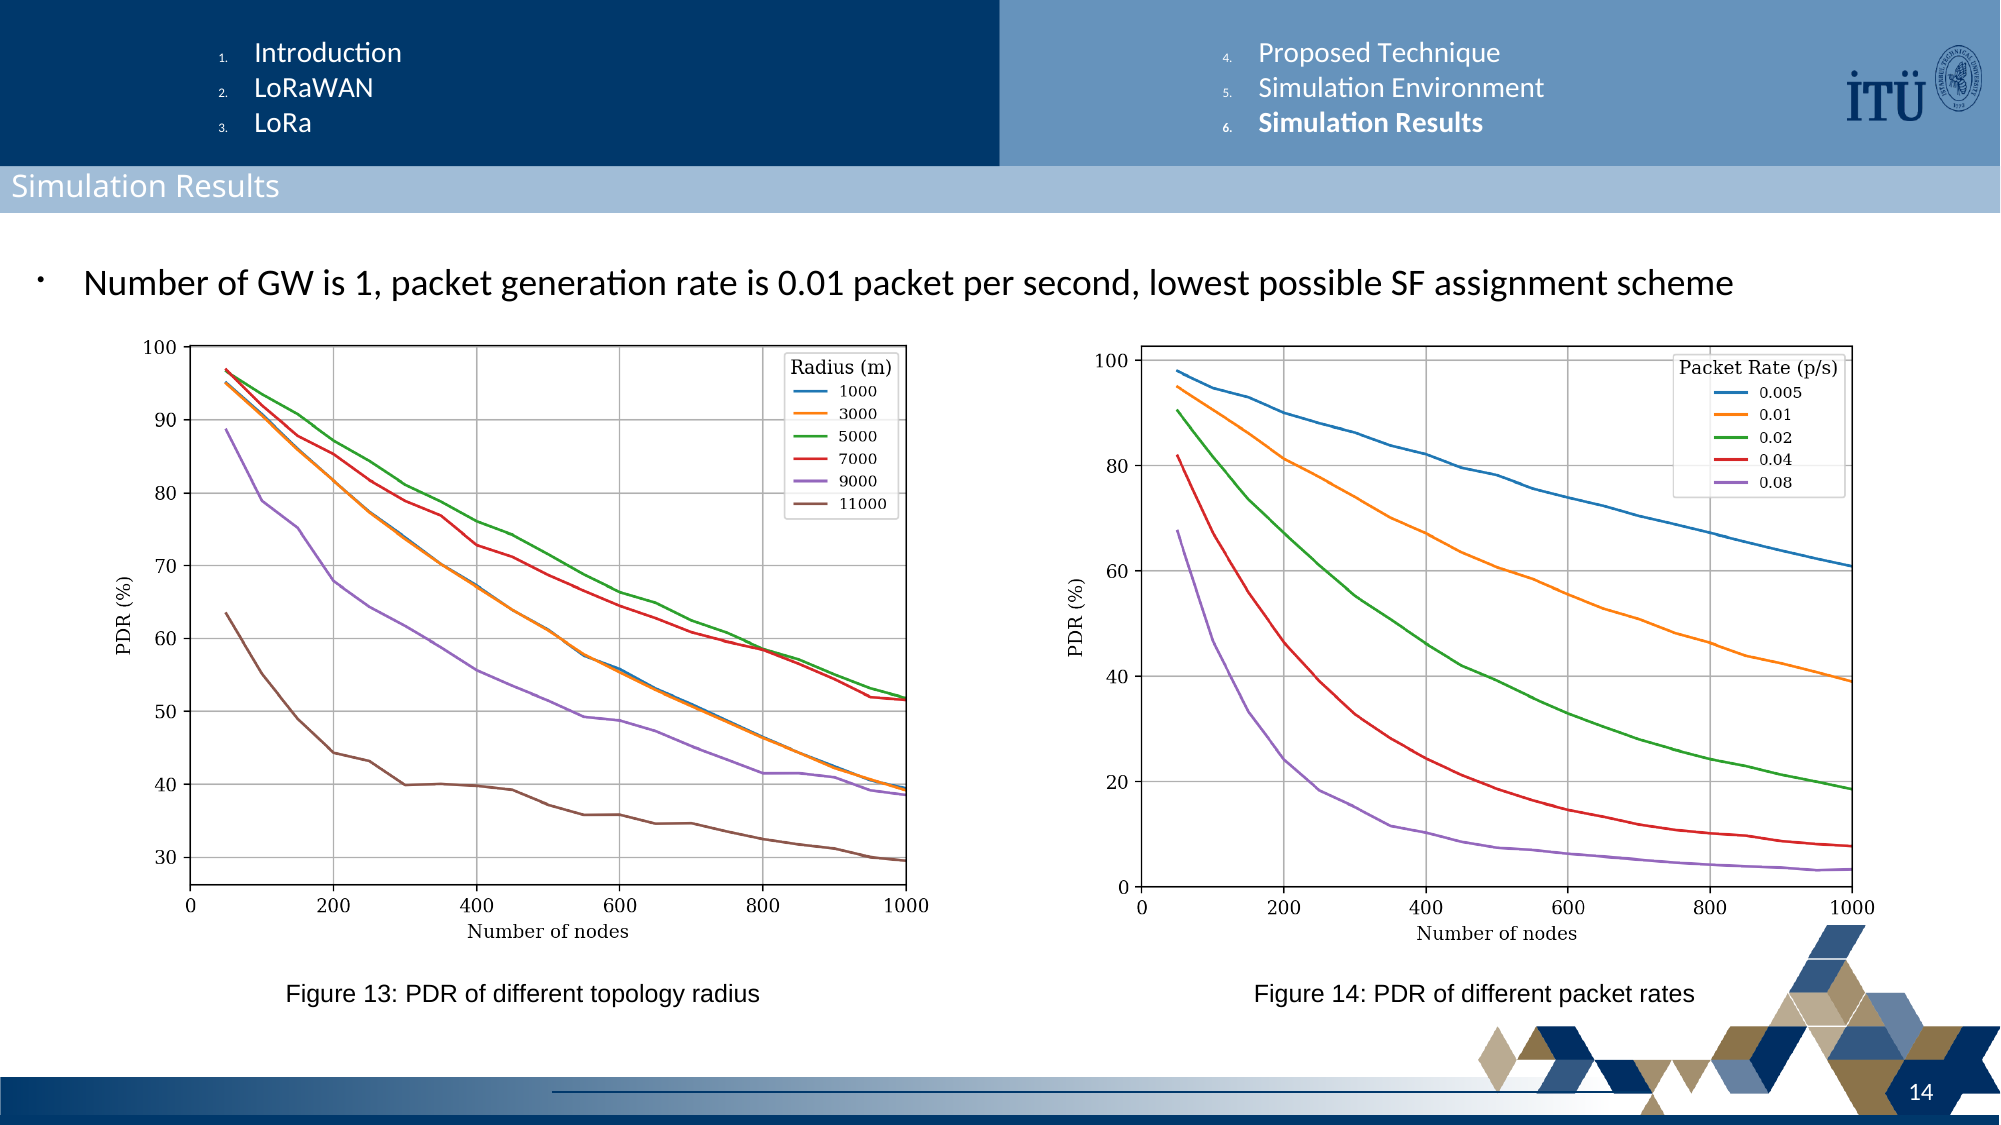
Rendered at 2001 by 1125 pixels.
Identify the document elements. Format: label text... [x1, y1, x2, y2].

text_box Figure 14: PDR of different packet rates [1047, 962, 1903, 1024]
slide_number 14 [1880, 1059, 1962, 1122]
picture [96, 322, 949, 962]
text_box Proposed Technique Simulation Environment Simulation Results [1015, 25, 1842, 133]
list Simulation Results [11, 162, 1992, 212]
text_box Number of GW is 1, packet generation rate is 0.01 packet per second, lowest possible SF assignment scheme [21, 250, 1976, 322]
text_box Introduction LoRaWAN LoRa [11, 25, 901, 133]
text_box Figure 13: PDR of different topology radius [96, 962, 951, 1024]
picture [1048, 322, 1895, 962]
